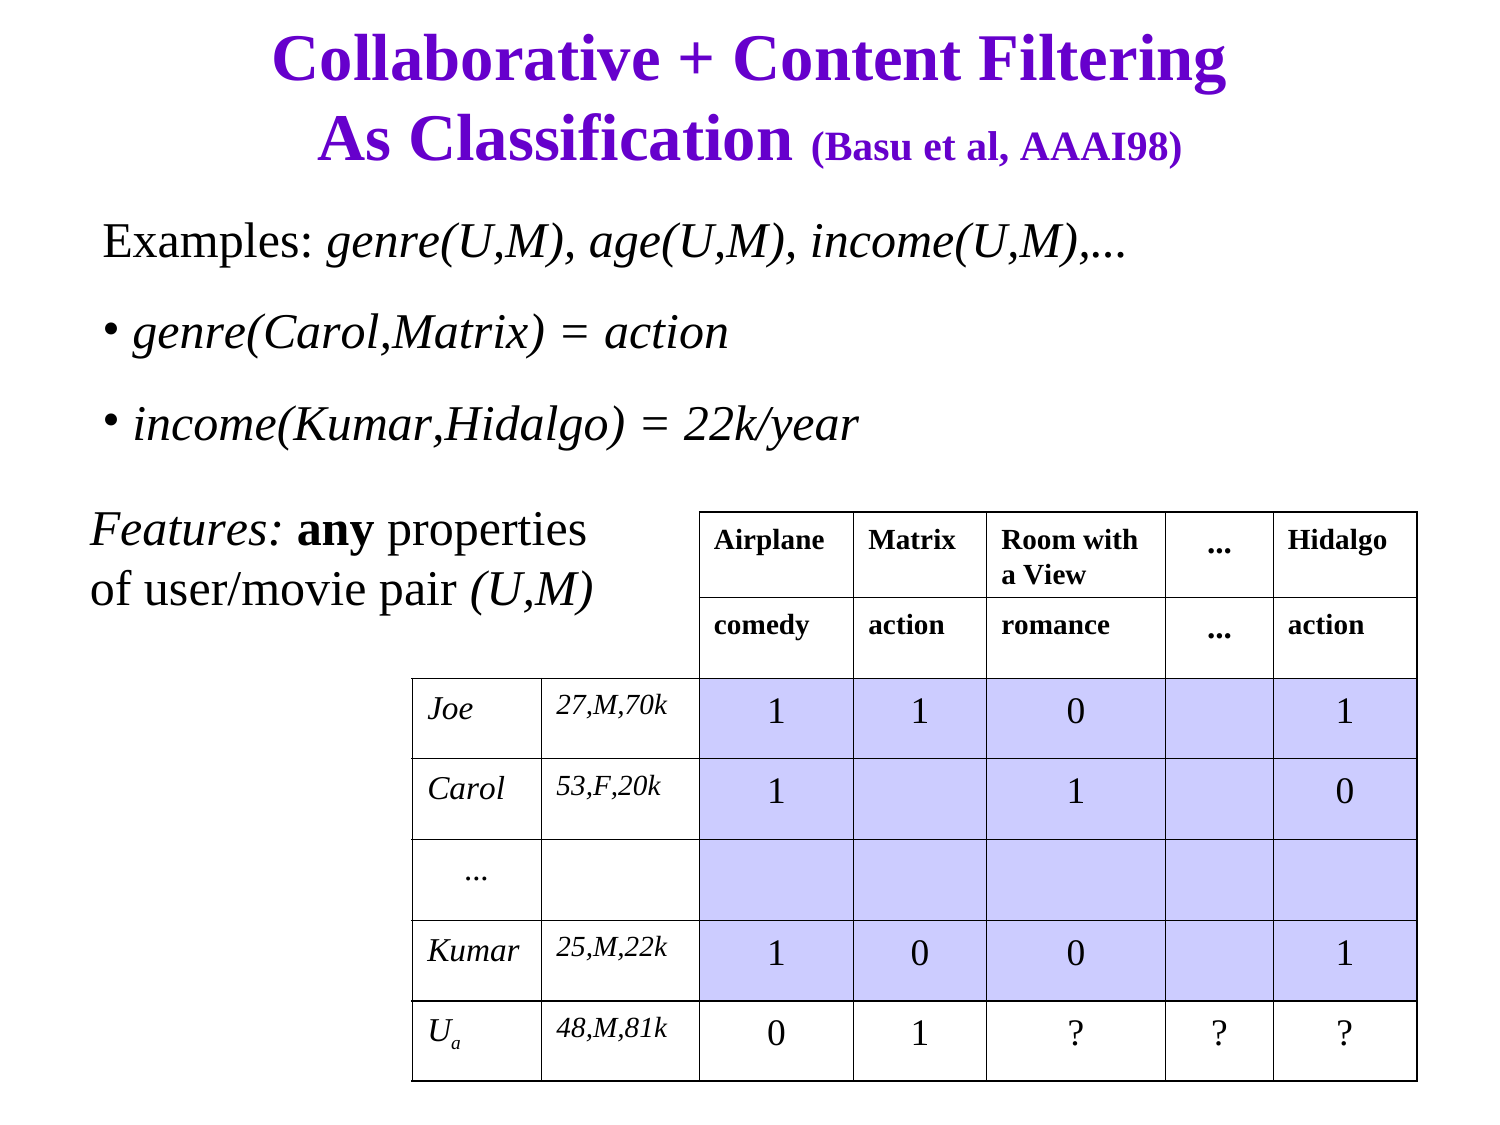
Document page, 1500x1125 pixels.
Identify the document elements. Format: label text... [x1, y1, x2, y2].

table_header [638, 512, 699, 598]
table_cell 53,F,20k [542, 759, 699, 839]
table_cell 0 [854, 921, 986, 1000]
text_box Examples: genre(U,M), age(U,M), income(U,M),... genre(Carol,Matrix) = action income(Kumar,Hidalgo) = 22k/year [87, 199, 1413, 458]
table_cell action [1274, 598, 1416, 678]
table_cell Kumar [413, 921, 541, 1000]
table_cell Carol [413, 759, 541, 839]
table_cell [1274, 840, 1416, 920]
table_cell ? [987, 1002, 1165, 1080]
table_cell 1 [1274, 679, 1416, 758]
table_cell [413, 623, 542, 678]
table_cell 0 [987, 921, 1165, 1000]
table_cell 0 [987, 679, 1165, 758]
table_cell romance [987, 598, 1165, 678]
table_header Matrix [854, 513, 986, 597]
table_cell [1166, 679, 1273, 758]
table_cell [854, 840, 986, 920]
table_cell 1 [854, 1002, 986, 1080]
table_cell [542, 598, 699, 678]
title Collaborative + Content Filtering As Classification (Basu et al, AAAI98) [112, 0, 1388, 188]
table_cell [854, 759, 986, 839]
table_cell 0 [700, 1002, 853, 1080]
table_cell 25,M,22k [542, 921, 699, 1000]
table_cell ... [1166, 598, 1273, 678]
table_cell action [854, 598, 986, 678]
table_cell 0 [1274, 759, 1416, 839]
table_cell ... [413, 840, 541, 920]
table_header ... [1166, 513, 1273, 597]
table_cell 1 [700, 921, 853, 1000]
table_header Room with a View [987, 513, 1165, 597]
table_cell [700, 840, 853, 920]
table_cell 27,M,70k [542, 679, 699, 758]
table_cell 1 [987, 759, 1165, 839]
table_cell [1166, 840, 1273, 920]
table_cell [987, 840, 1165, 920]
table_cell ? [1166, 1002, 1273, 1080]
table_cell Joe [413, 679, 541, 758]
table_header Hidalgo [1274, 513, 1416, 597]
table_header Airplane [700, 513, 853, 597]
table_cell comedy [700, 598, 853, 678]
text_box Features: any properties of user/movie pair (U,M) [74, 487, 638, 623]
table_cell [1166, 759, 1273, 839]
table_cell 1 [700, 679, 853, 758]
table_cell 1 [700, 759, 853, 839]
table_cell [542, 840, 699, 920]
table_cell ? [1274, 1002, 1416, 1080]
table_cell 1 [1274, 921, 1416, 1000]
table_cell 48,M,81k [542, 1002, 699, 1080]
table_cell [1166, 921, 1273, 1000]
table_cell 1 [854, 679, 986, 758]
table_cell Ua [413, 1002, 541, 1080]
